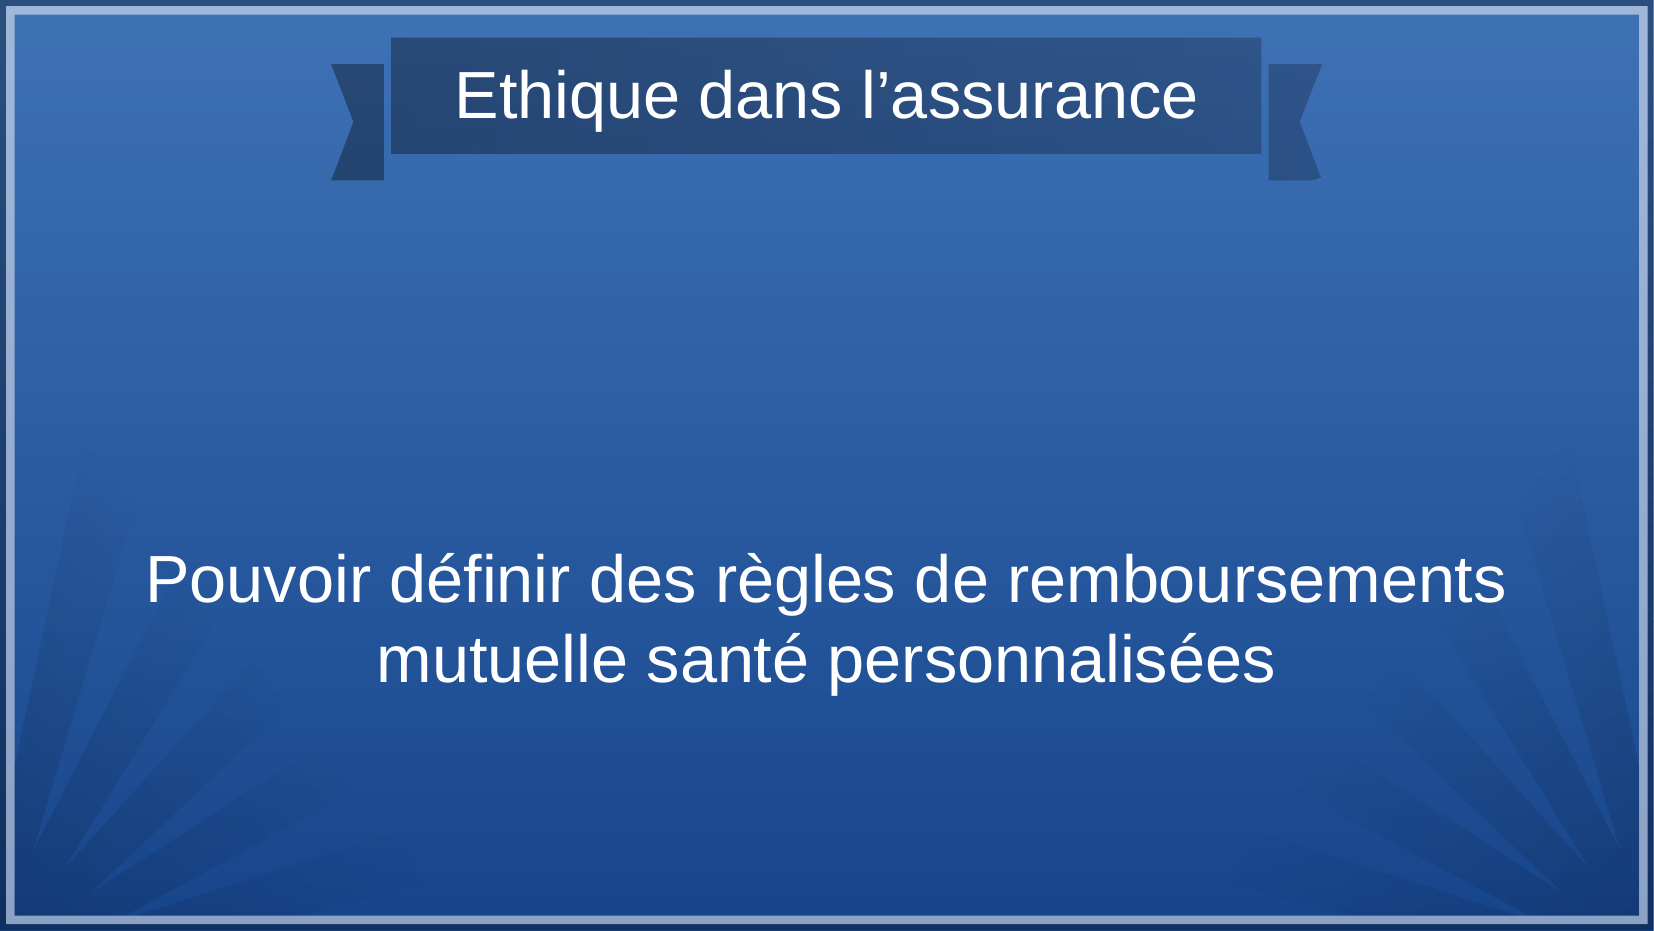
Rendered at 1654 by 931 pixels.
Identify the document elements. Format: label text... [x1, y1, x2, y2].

text_box Pouvoir définir des règles de remboursements mutuelle santé personnalisées [82, 534, 1571, 697]
text_box Ethique dans l’assurance [82, 39, 1571, 144]
